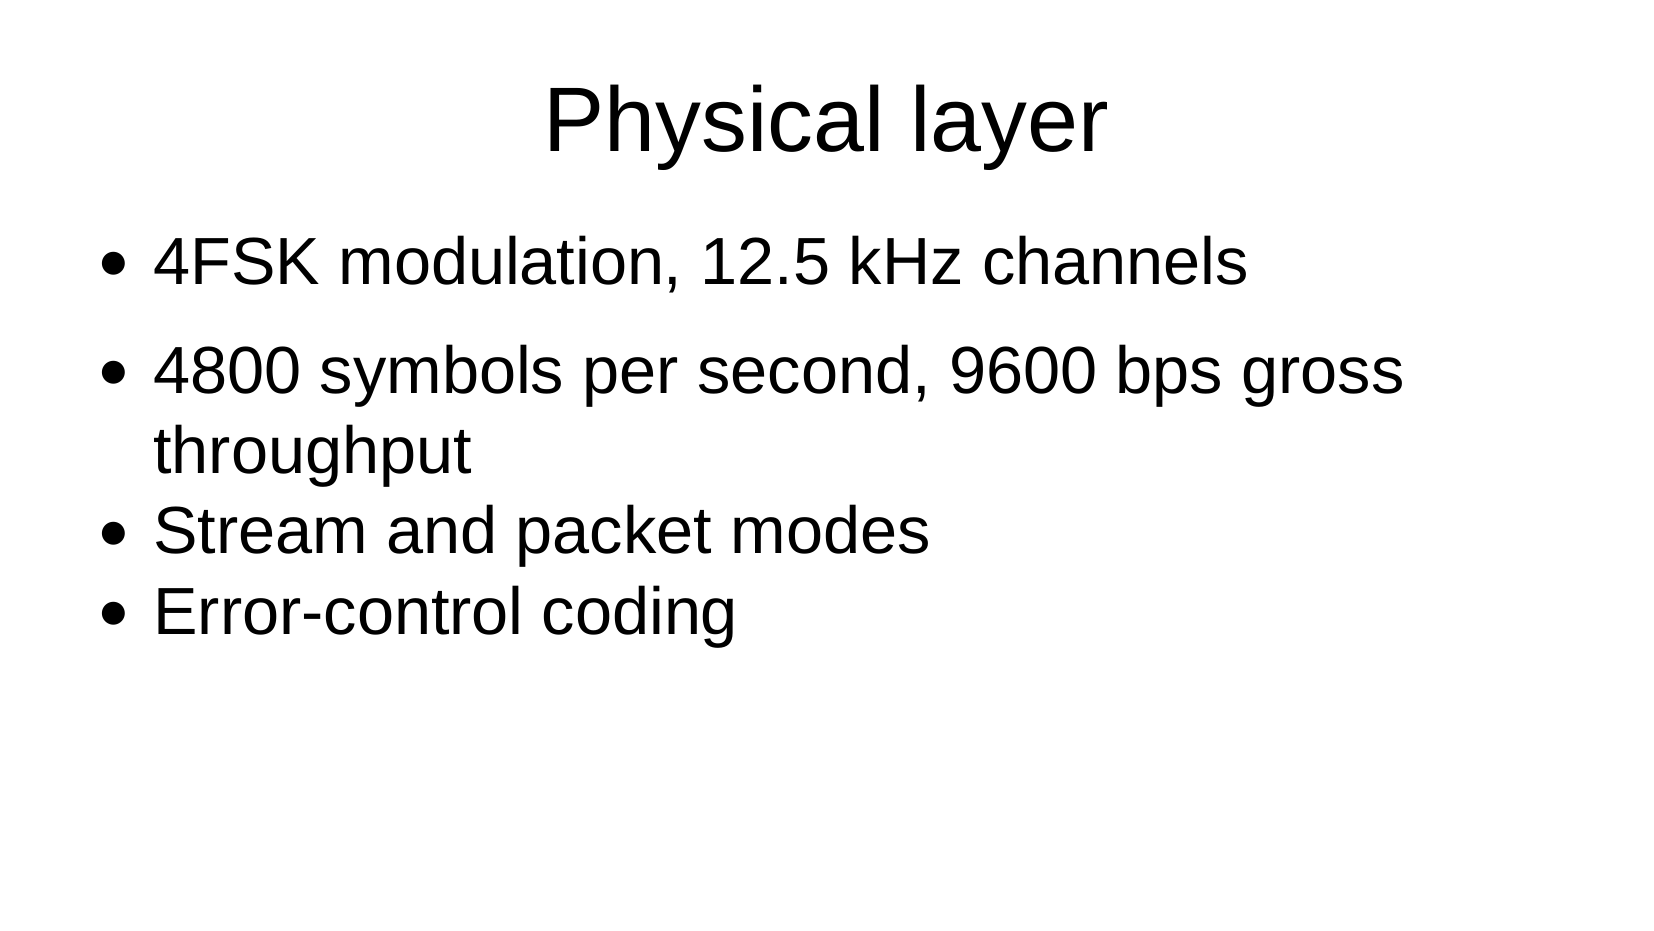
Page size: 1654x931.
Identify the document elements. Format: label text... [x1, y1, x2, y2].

text_box 4FSK modulation, 12.5 kHz channels 4800 symbols per second, 9600 bps gross throughput Stream and packet modes Error-control coding [82, 217, 1571, 757]
text_box Physical layer [82, 37, 1571, 193]
